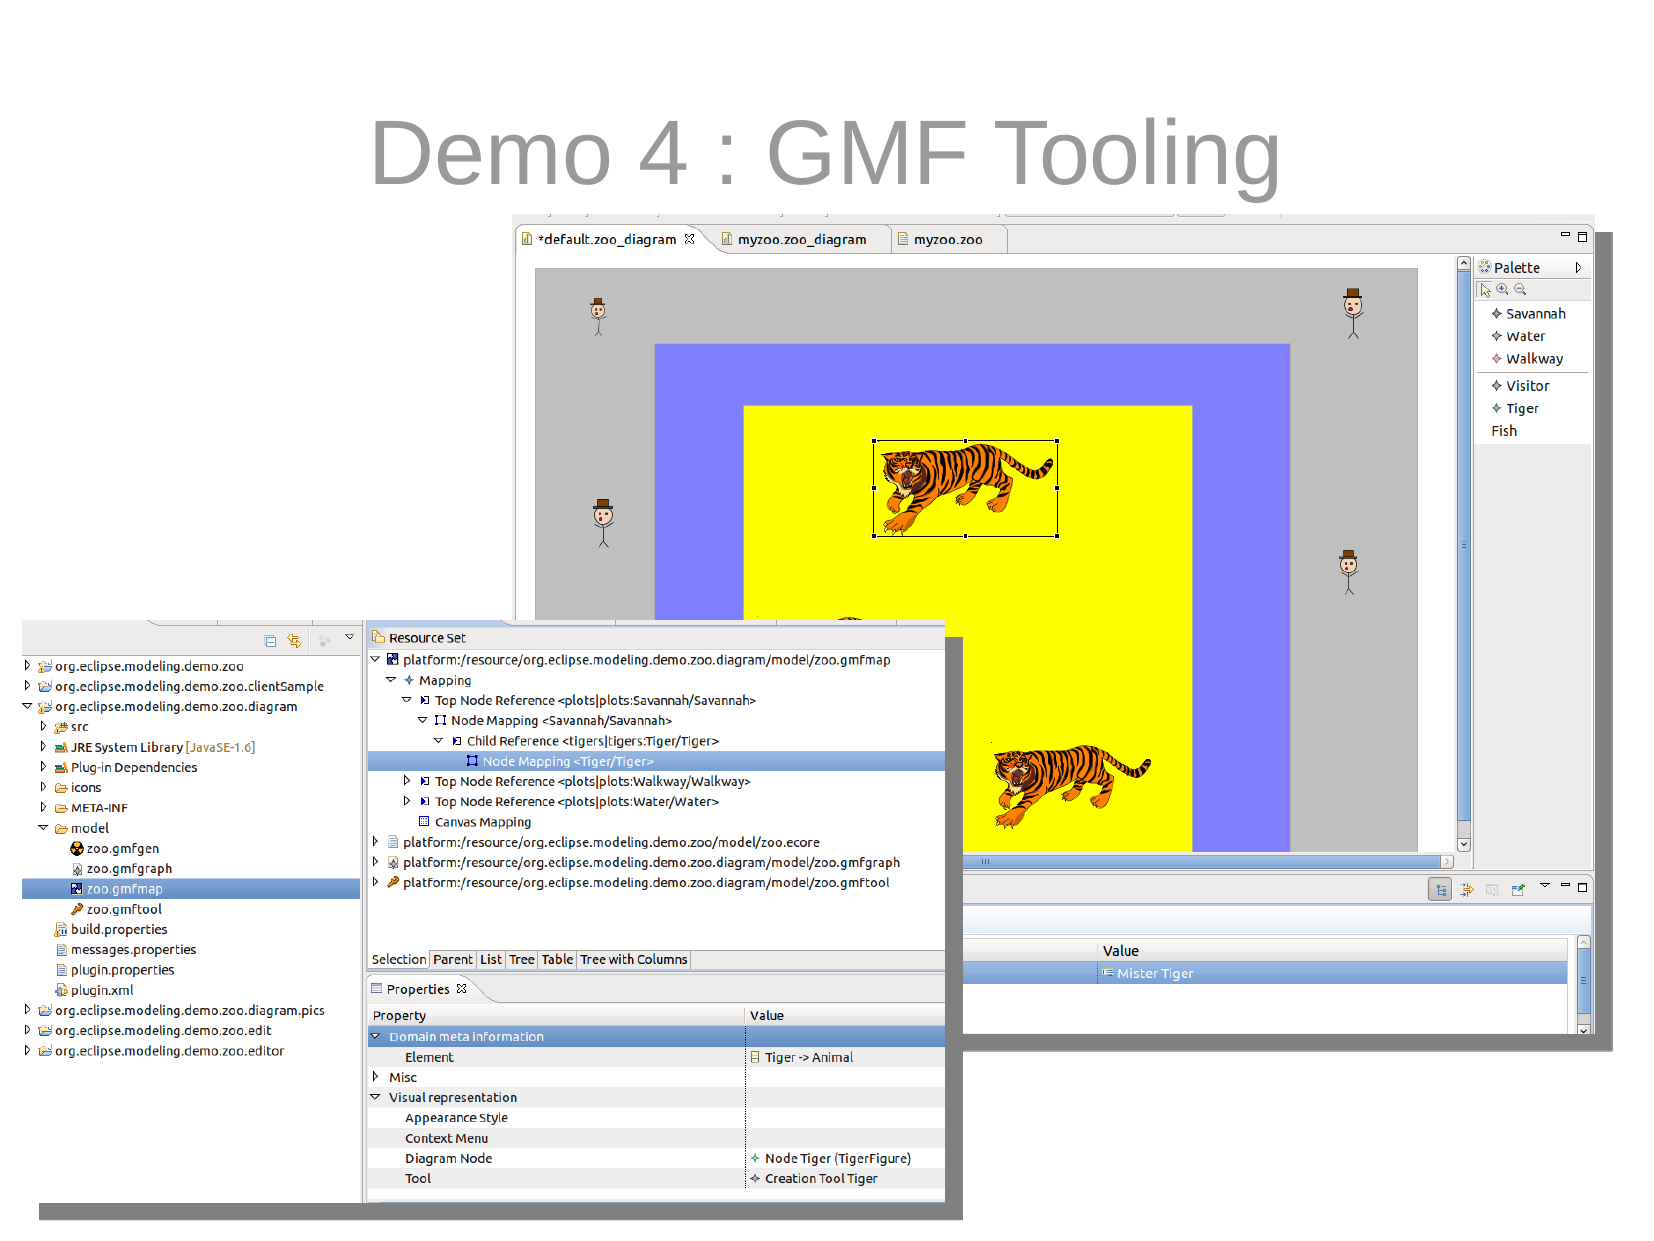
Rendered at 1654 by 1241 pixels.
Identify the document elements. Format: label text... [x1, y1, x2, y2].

title Demo 4 : GMF Tooling [82, 49, 1571, 257]
picture [22, 214, 1595, 1203]
